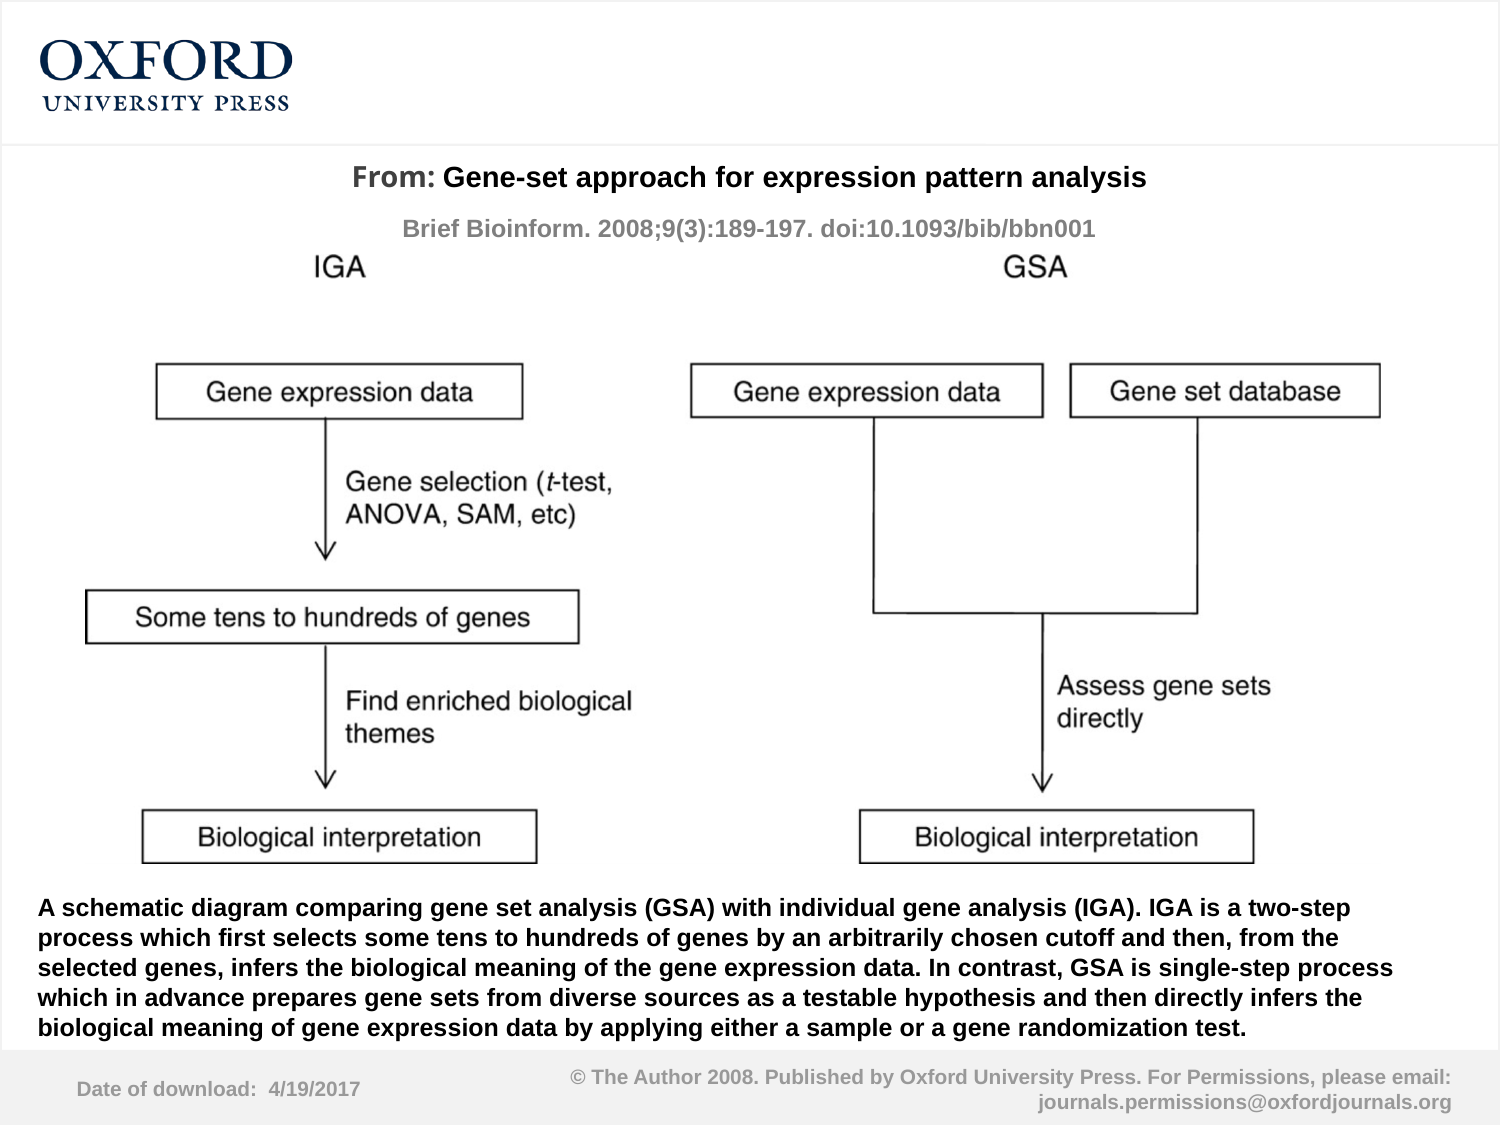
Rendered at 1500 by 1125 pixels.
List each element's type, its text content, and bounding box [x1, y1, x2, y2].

picture [37, 37, 294, 113]
text_box From: Gene-set approach for expression pattern analysis [2, 155, 1498, 212]
text_box Date of download: 4/19/2017 [2, 1062, 417, 1115]
text_box Brief Bioinform. 2008;9(3):189-197. doi:10.1093/bib/bbn001 [2, 212, 1498, 243]
text_box [2, 1049, 1498, 1123]
text_box A schematic diagram comparing gene set analysis (GSA) with individual gene analysis (IGA). IGA is a two-step process which first selects some tens to hundreds of genes by an arbitrarily chosen cutoff and then, from the selected genes, infers the biological meaning of the gene expression data. In contrast, GSA is single-step process which in advance prepares gene sets from diverse sources as a testable hypothesis and then directly infers the biological meaning of gene expression data by applying either a sample or a gene randomization test. [2, 891, 1482, 1050]
text_box © The Author 2008. Published by Oxford University Press. For Permissions, please email: journals.permissions@oxfordjournals.org [487, 1062, 1467, 1115]
picture [85, 254, 1381, 864]
